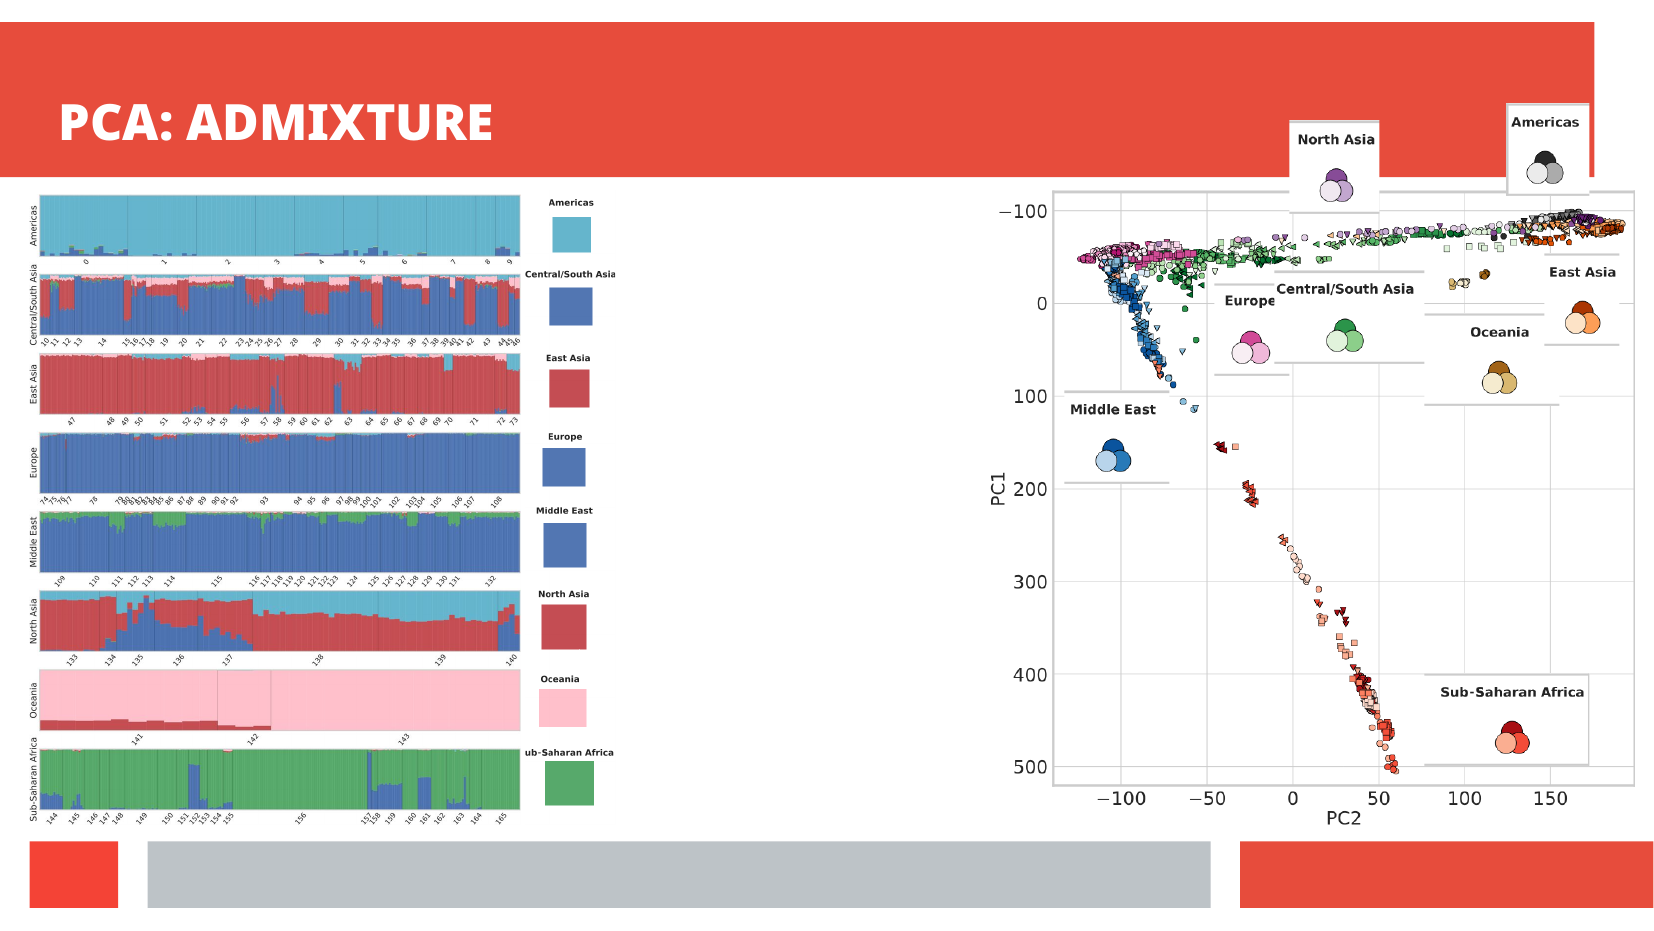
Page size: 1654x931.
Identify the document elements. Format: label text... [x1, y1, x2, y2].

picture [990, 103, 1635, 826]
title PCA: ADMIXTURE [59, 44, 1595, 156]
picture [29, 194, 521, 826]
picture [525, 190, 616, 826]
